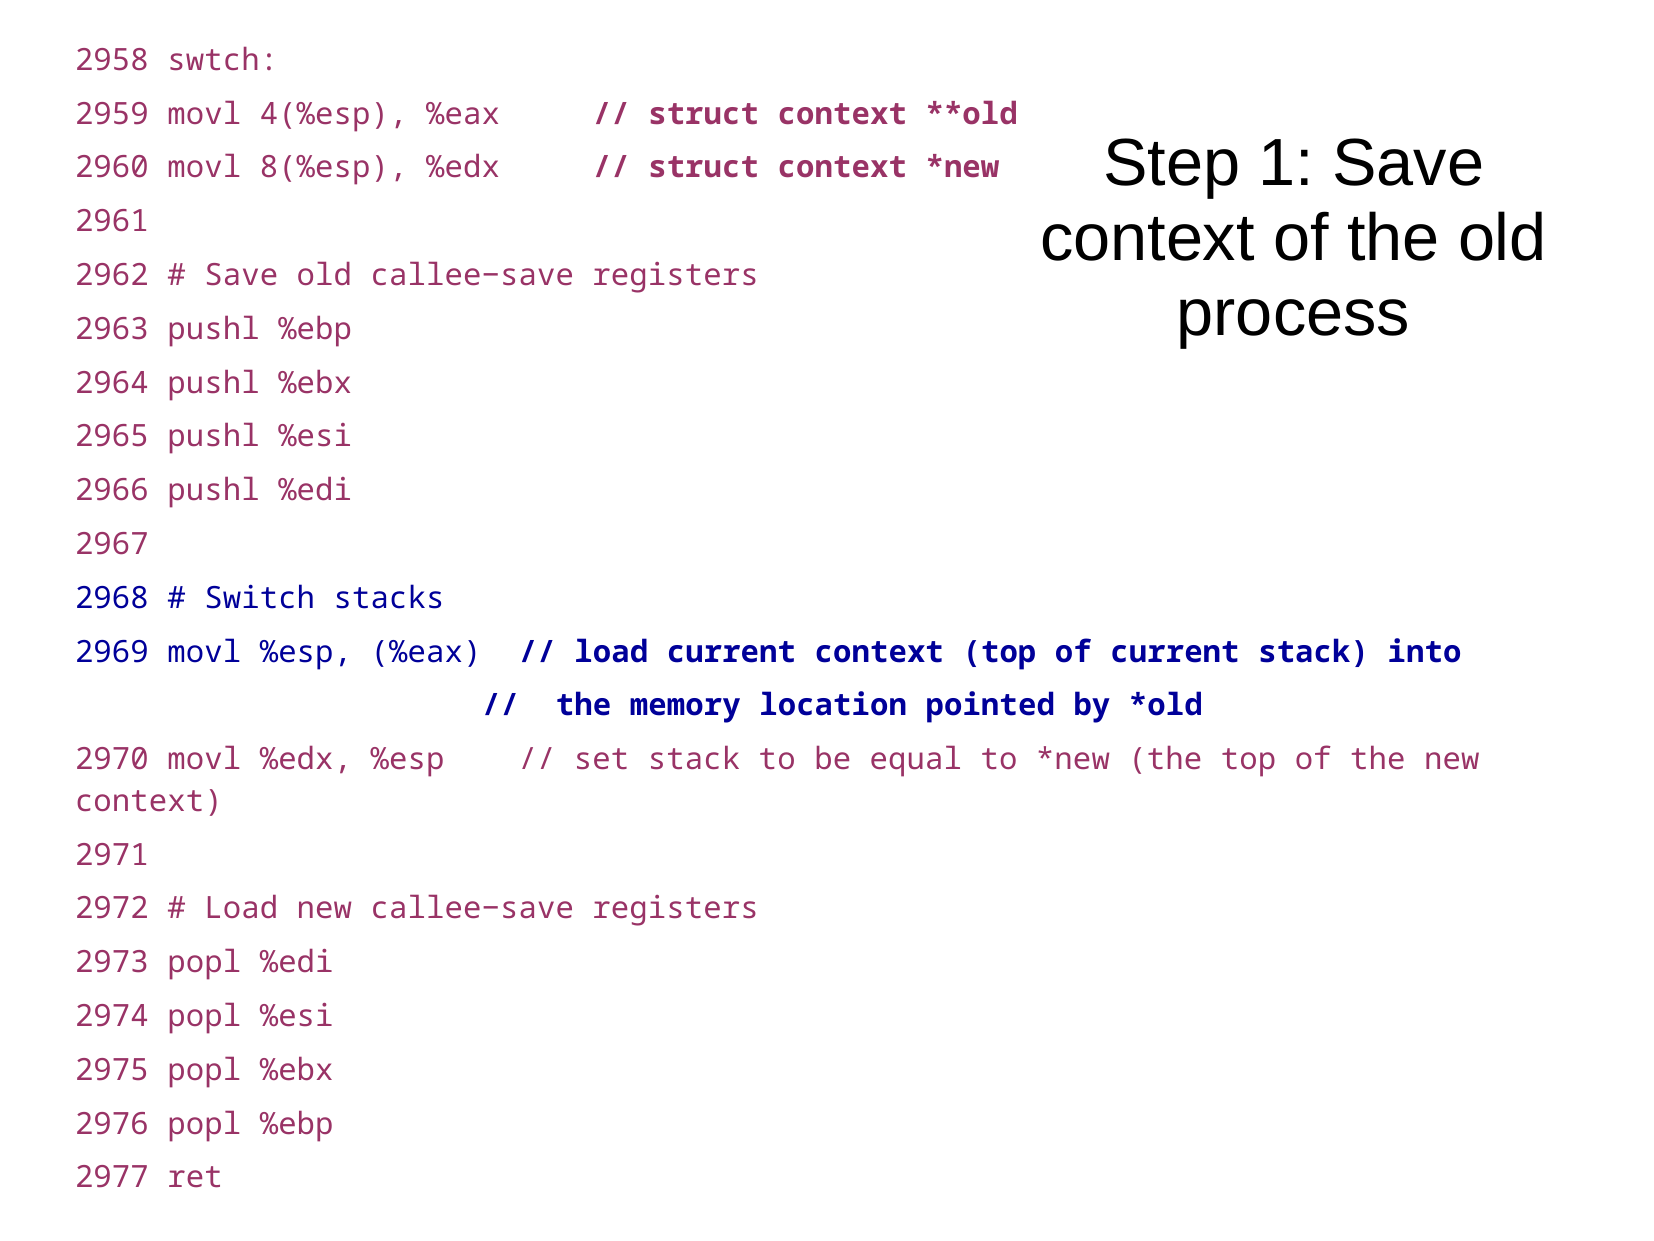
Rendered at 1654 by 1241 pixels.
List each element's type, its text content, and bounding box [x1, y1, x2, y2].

title Step 1: Save context of the old process [1012, 125, 1576, 349]
list 2958 swtch: 2959 movl 4(%esp), %eax // struct context **old 2960 movl 8(%esp), %edx // struct context *new 2961 2962 # Save old callee−save registers 2963 pushl %ebp 2964 pushl %ebx 2965 pushl %esi 2966 pushl %edi 2967 2968 # Switch stacks 2969 movl %esp, (%eax) // load current context (top of current stack) into // the memory location pointed by *old 2970 movl %edx, %esp // set stack to be equal to *new (the top of the new context) 2971 2972 # Load new callee−save registers 2973 popl %edi 2974 popl %esi 2975 popl %ebx 2976 popl %ebp 2977 ret [75, 37, 1613, 1201]
